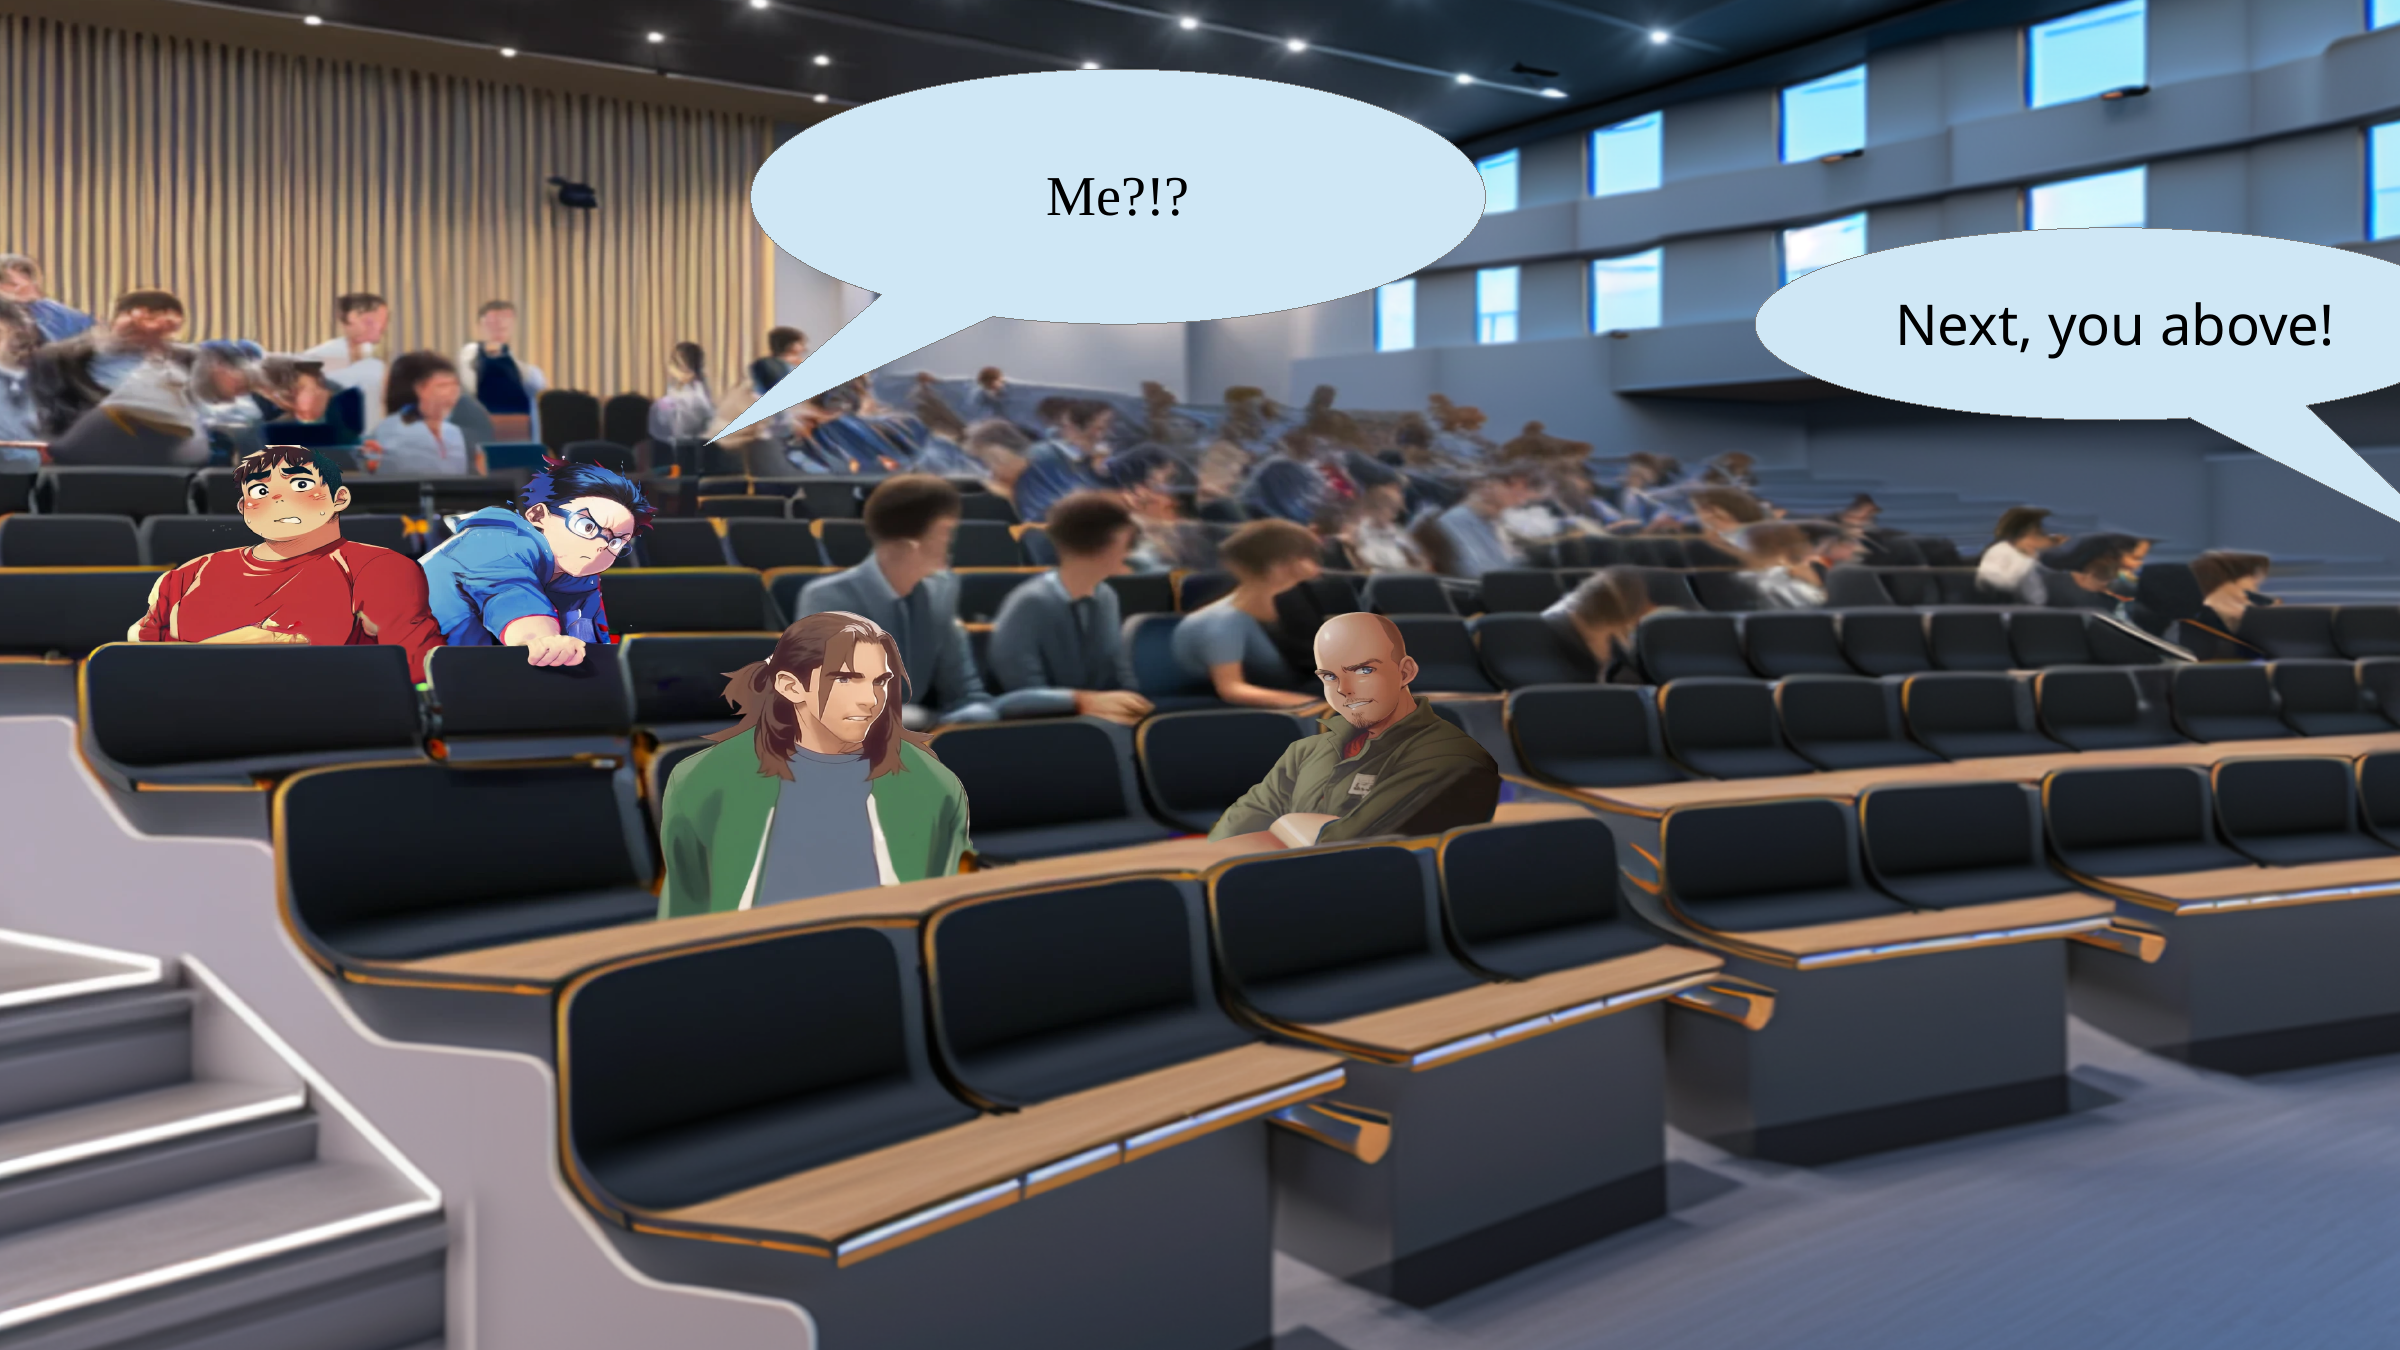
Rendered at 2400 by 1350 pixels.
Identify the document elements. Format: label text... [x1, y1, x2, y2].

picture [0, 0, 2400, 1350]
picture [2308, 383, 2400, 492]
text_box Next, you above! [1755, 227, 2400, 523]
text_box Me?!? [703, 69, 1486, 446]
